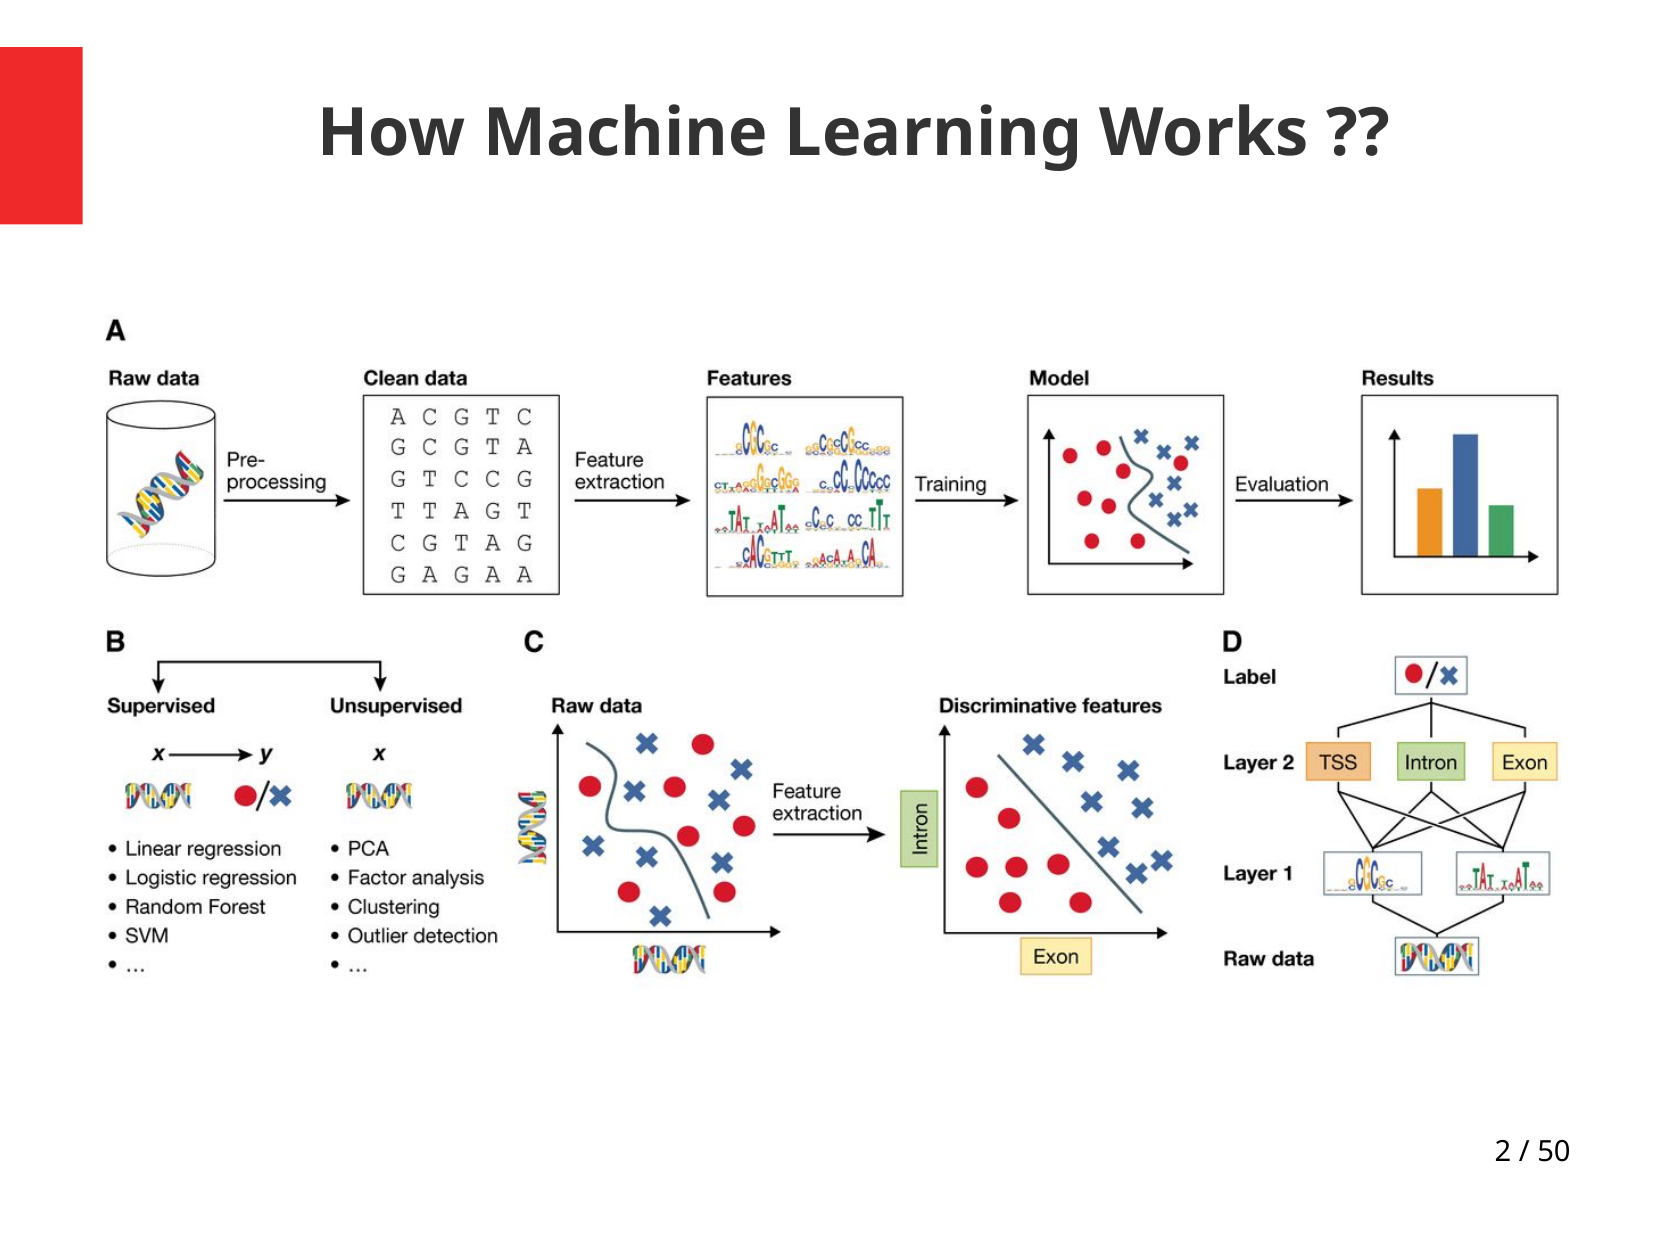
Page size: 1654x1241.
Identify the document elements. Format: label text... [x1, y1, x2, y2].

title How Machine Learning Works ?? [253, 64, 1456, 196]
picture [105, 314, 1561, 1006]
